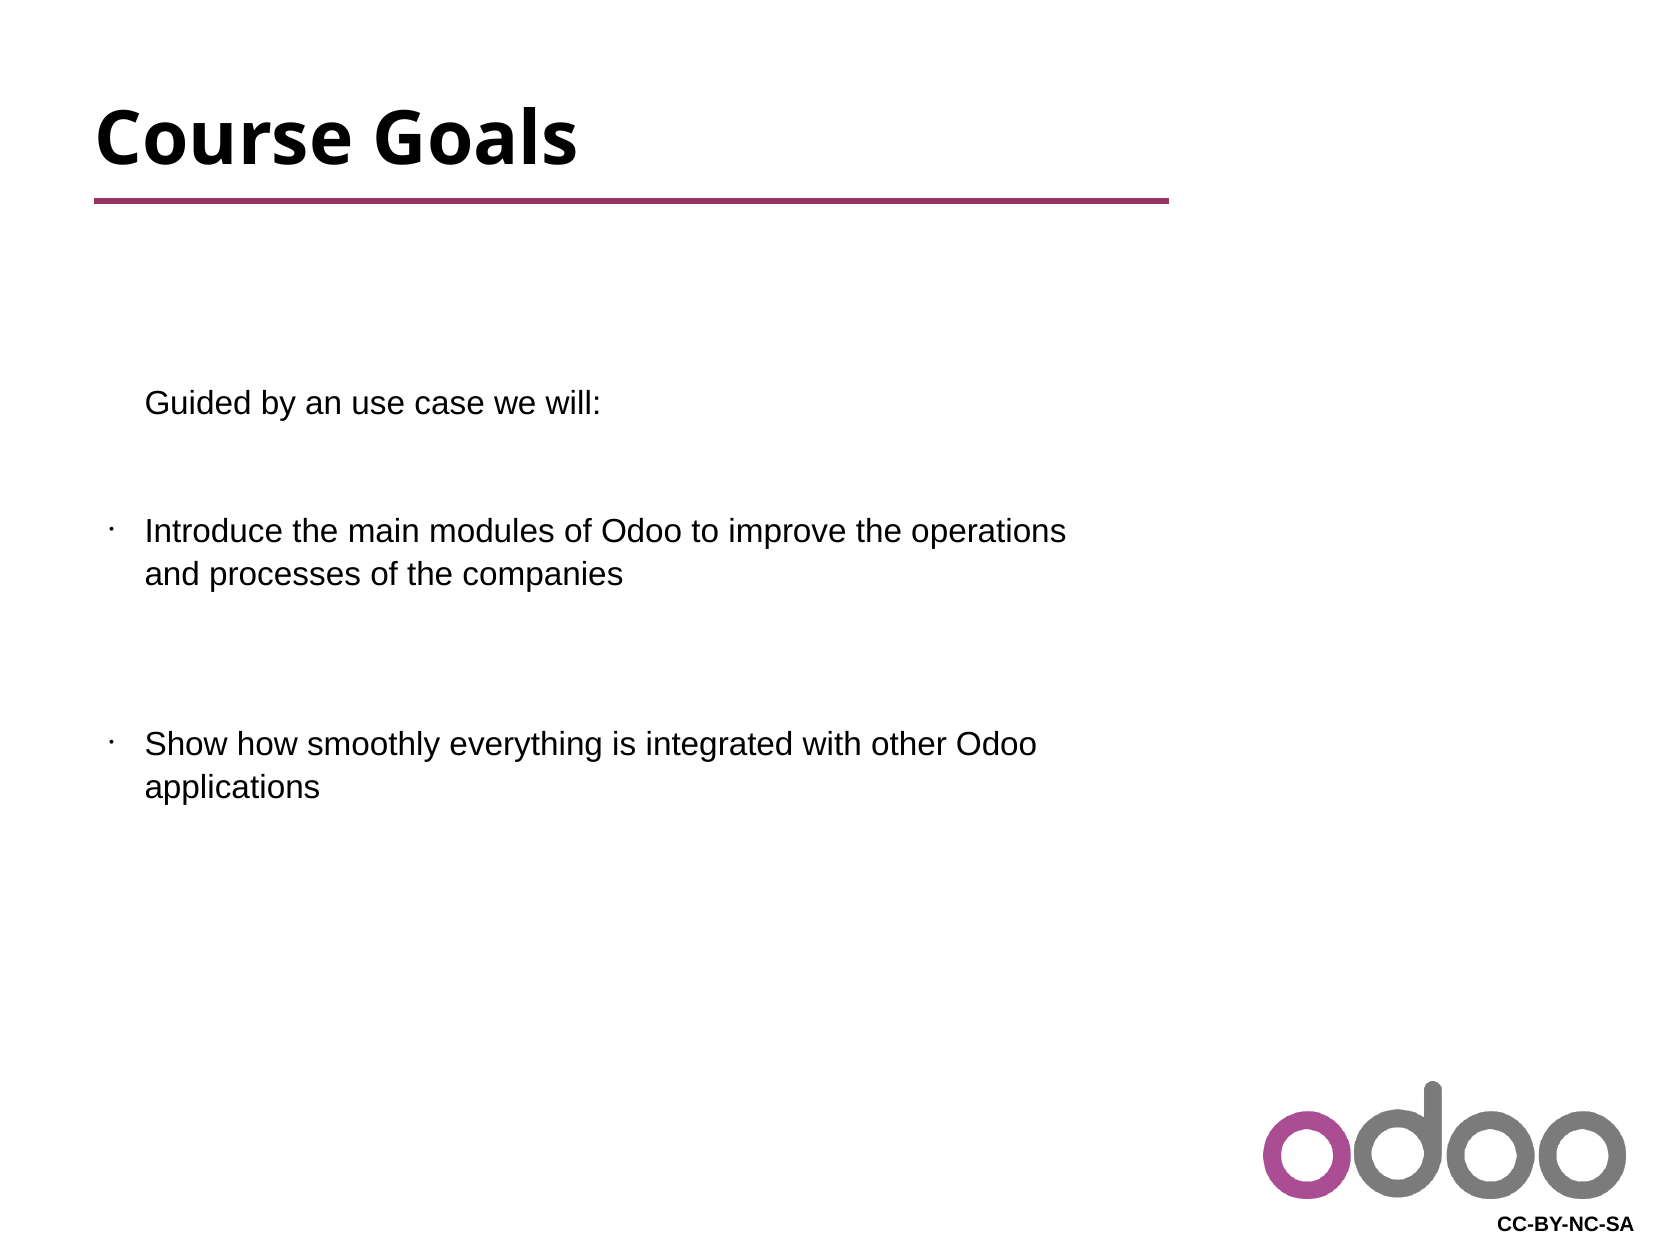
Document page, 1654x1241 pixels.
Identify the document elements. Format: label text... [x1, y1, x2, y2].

text_box CC-BY-NC-SA [1482, 1204, 1654, 1241]
title Course Goals [94, 31, 1571, 239]
text_box Guided by an use case we will: Introduce the main modules of Odoo to improve the operations and processes of the companies Show how smoothly everything is integrated with other Odoo applications [94, 372, 1123, 948]
picture [1263, 1081, 1626, 1199]
